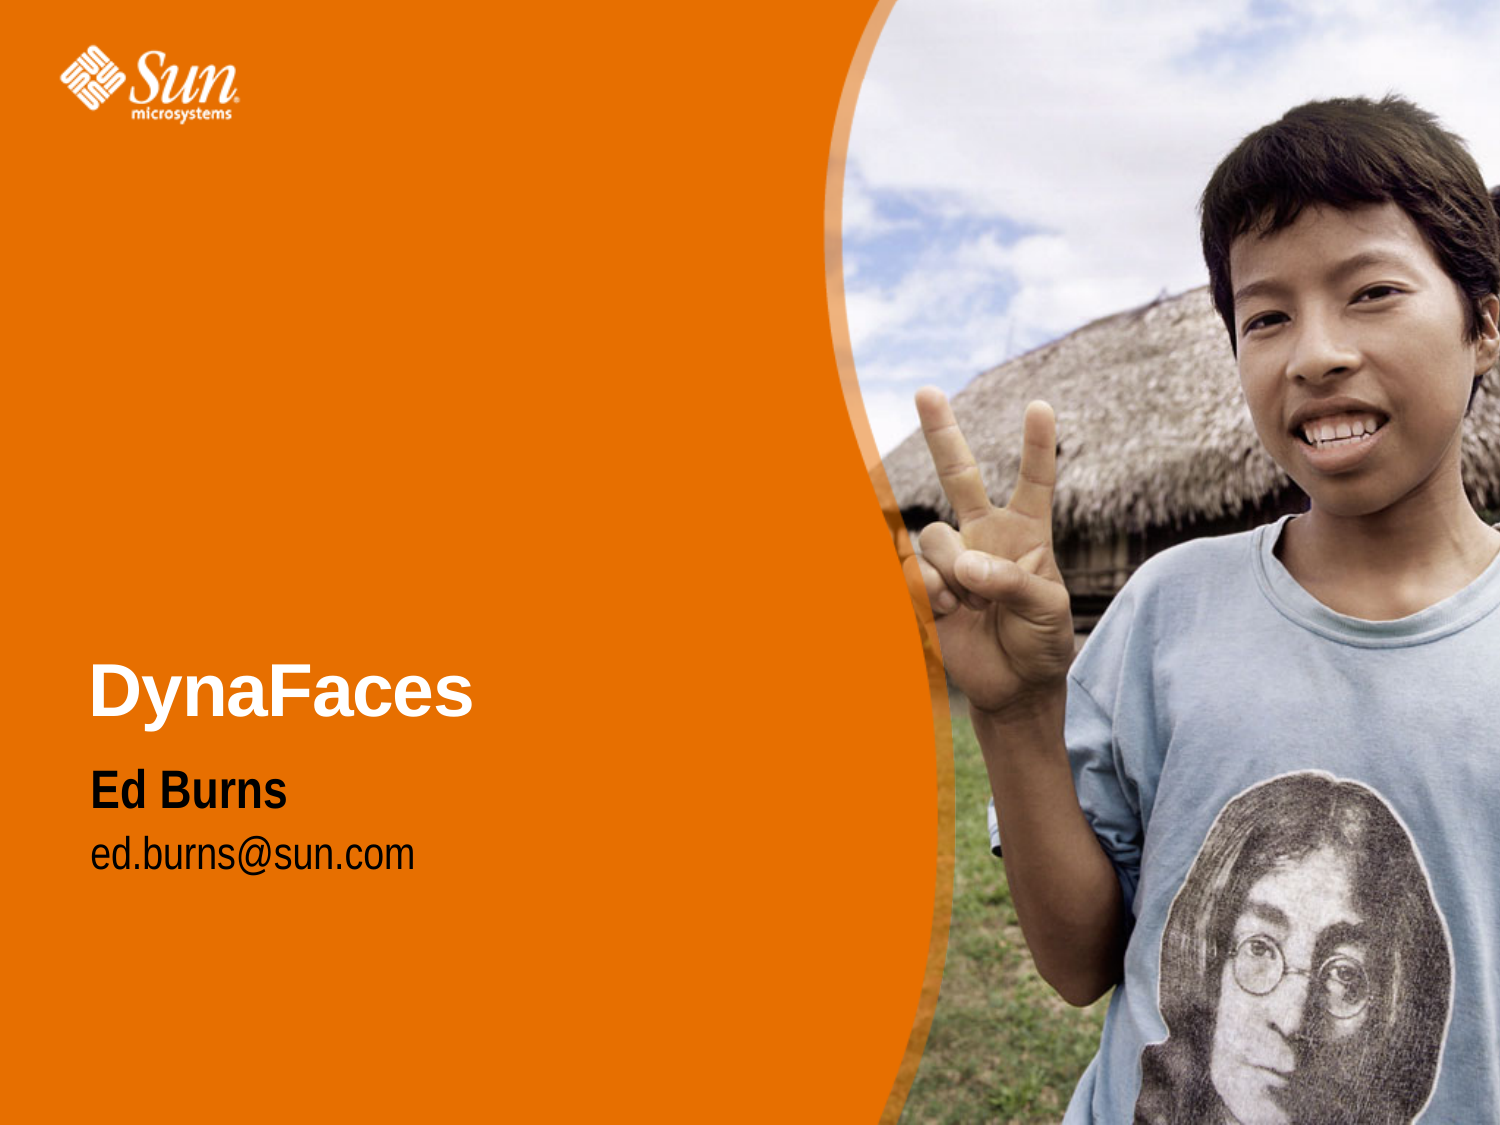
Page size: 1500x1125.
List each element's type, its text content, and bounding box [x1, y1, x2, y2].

title DynaFaces [88, 486, 908, 732]
picture [0, 0, 1500, 1125]
list Ed Burns ed.burns@sun.com [90, 766, 1080, 987]
